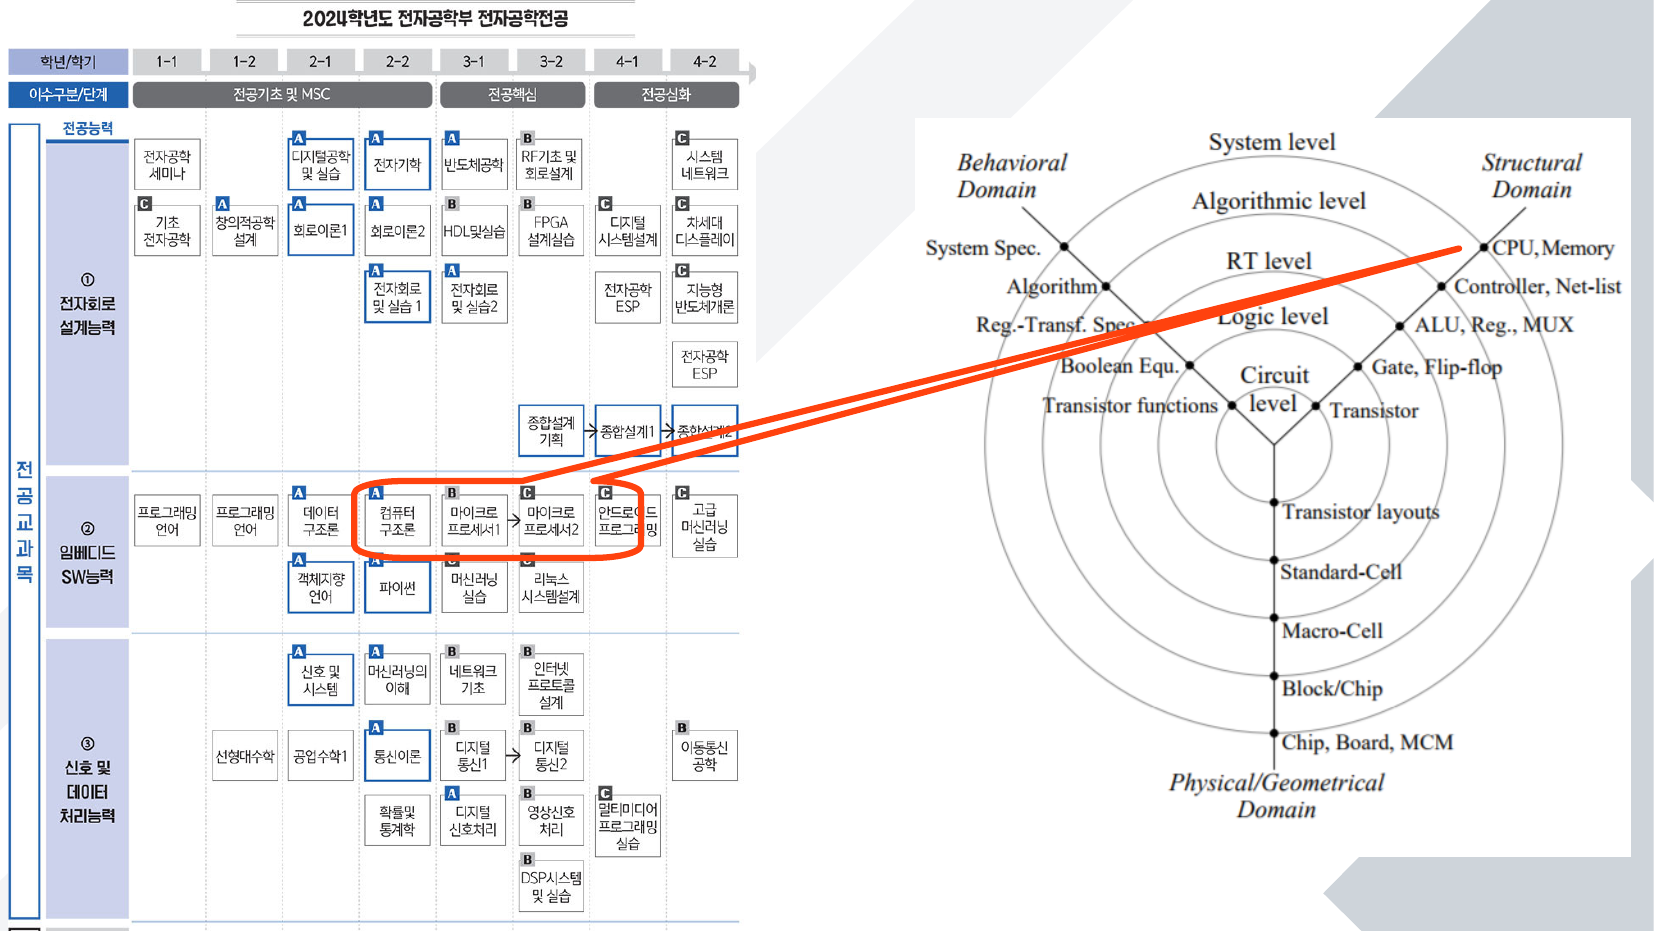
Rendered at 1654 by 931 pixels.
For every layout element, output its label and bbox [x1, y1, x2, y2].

picture [915, 118, 1631, 857]
picture [358, 427, 756, 554]
picture [915, 355, 1046, 391]
picture [8, 0, 756, 931]
